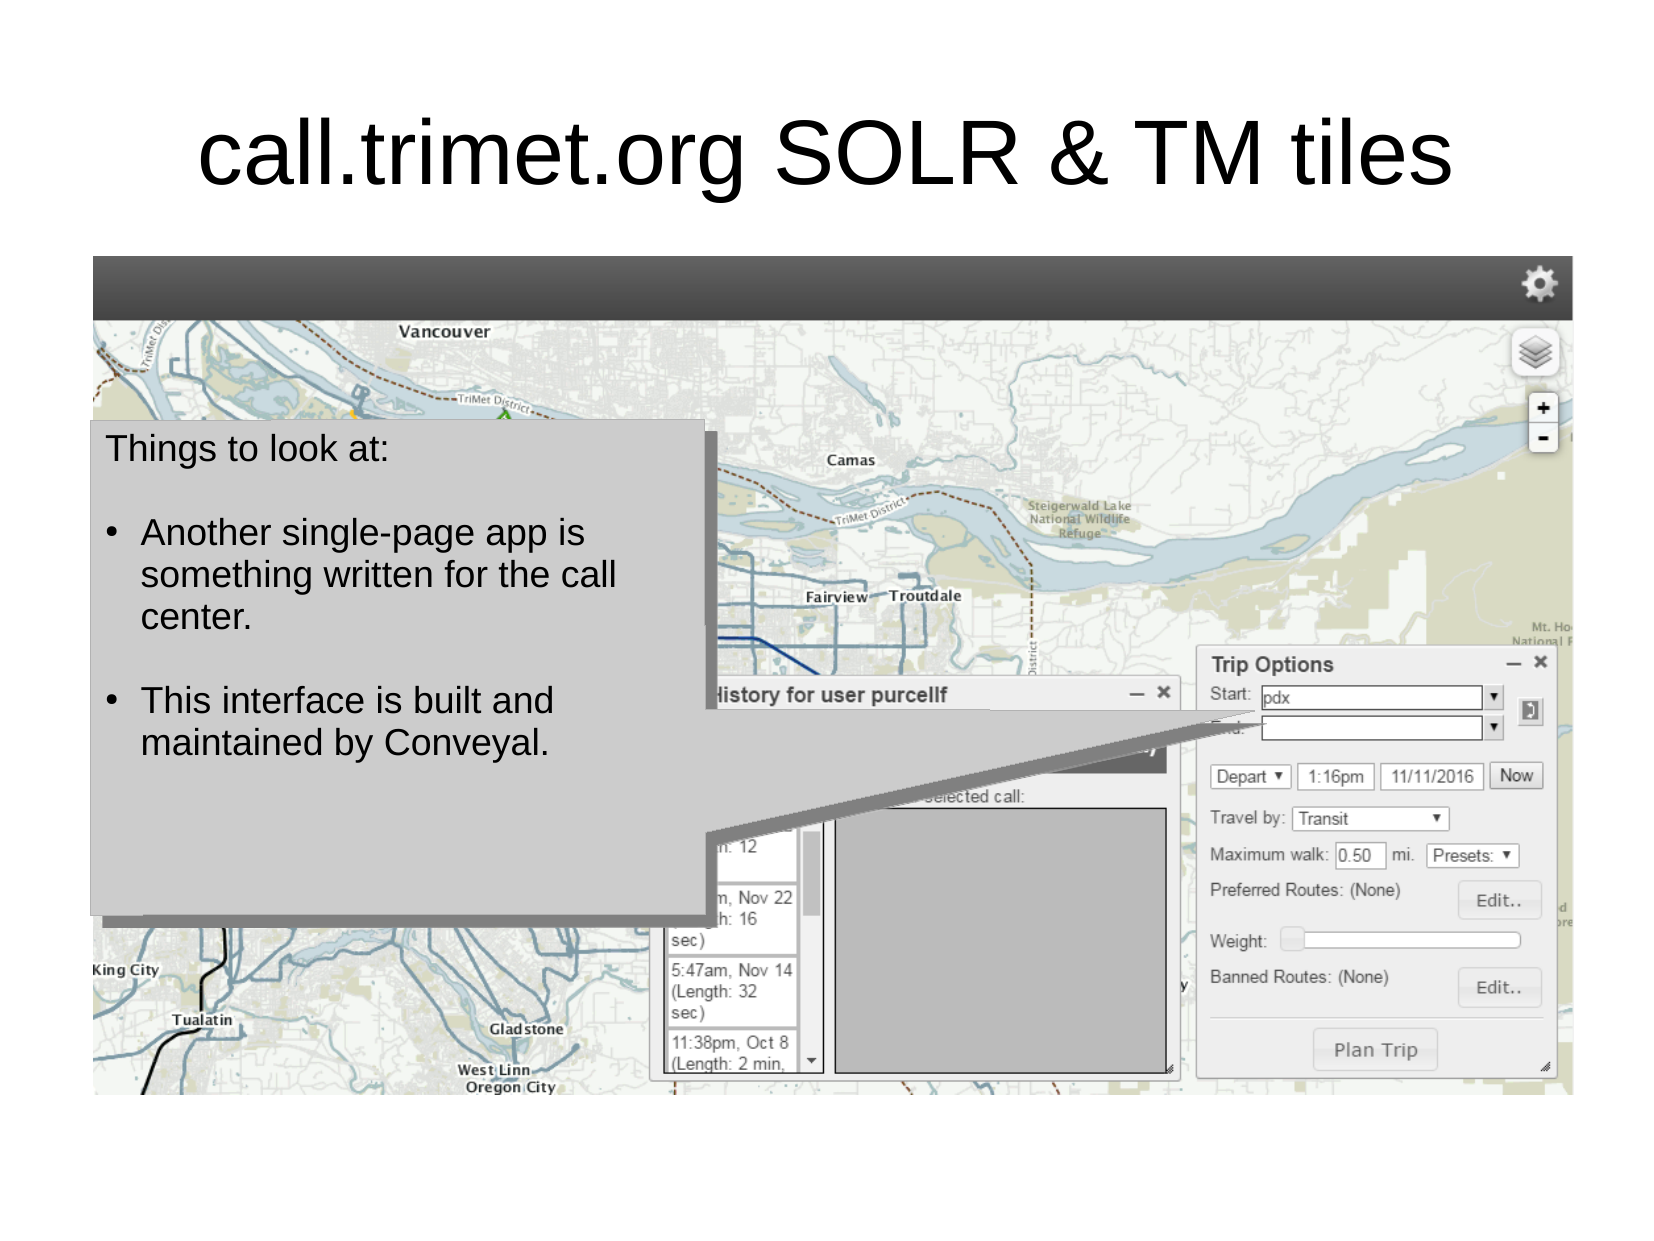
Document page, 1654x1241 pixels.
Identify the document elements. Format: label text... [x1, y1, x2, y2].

picture [93, 256, 1574, 1096]
text_box Things to look at: Another single-page app is something written for the call center. This interface is built and maintained by Conveyal. [90, 419, 1255, 916]
title call.trimet.org SOLR & TM tiles [82, 49, 1571, 257]
